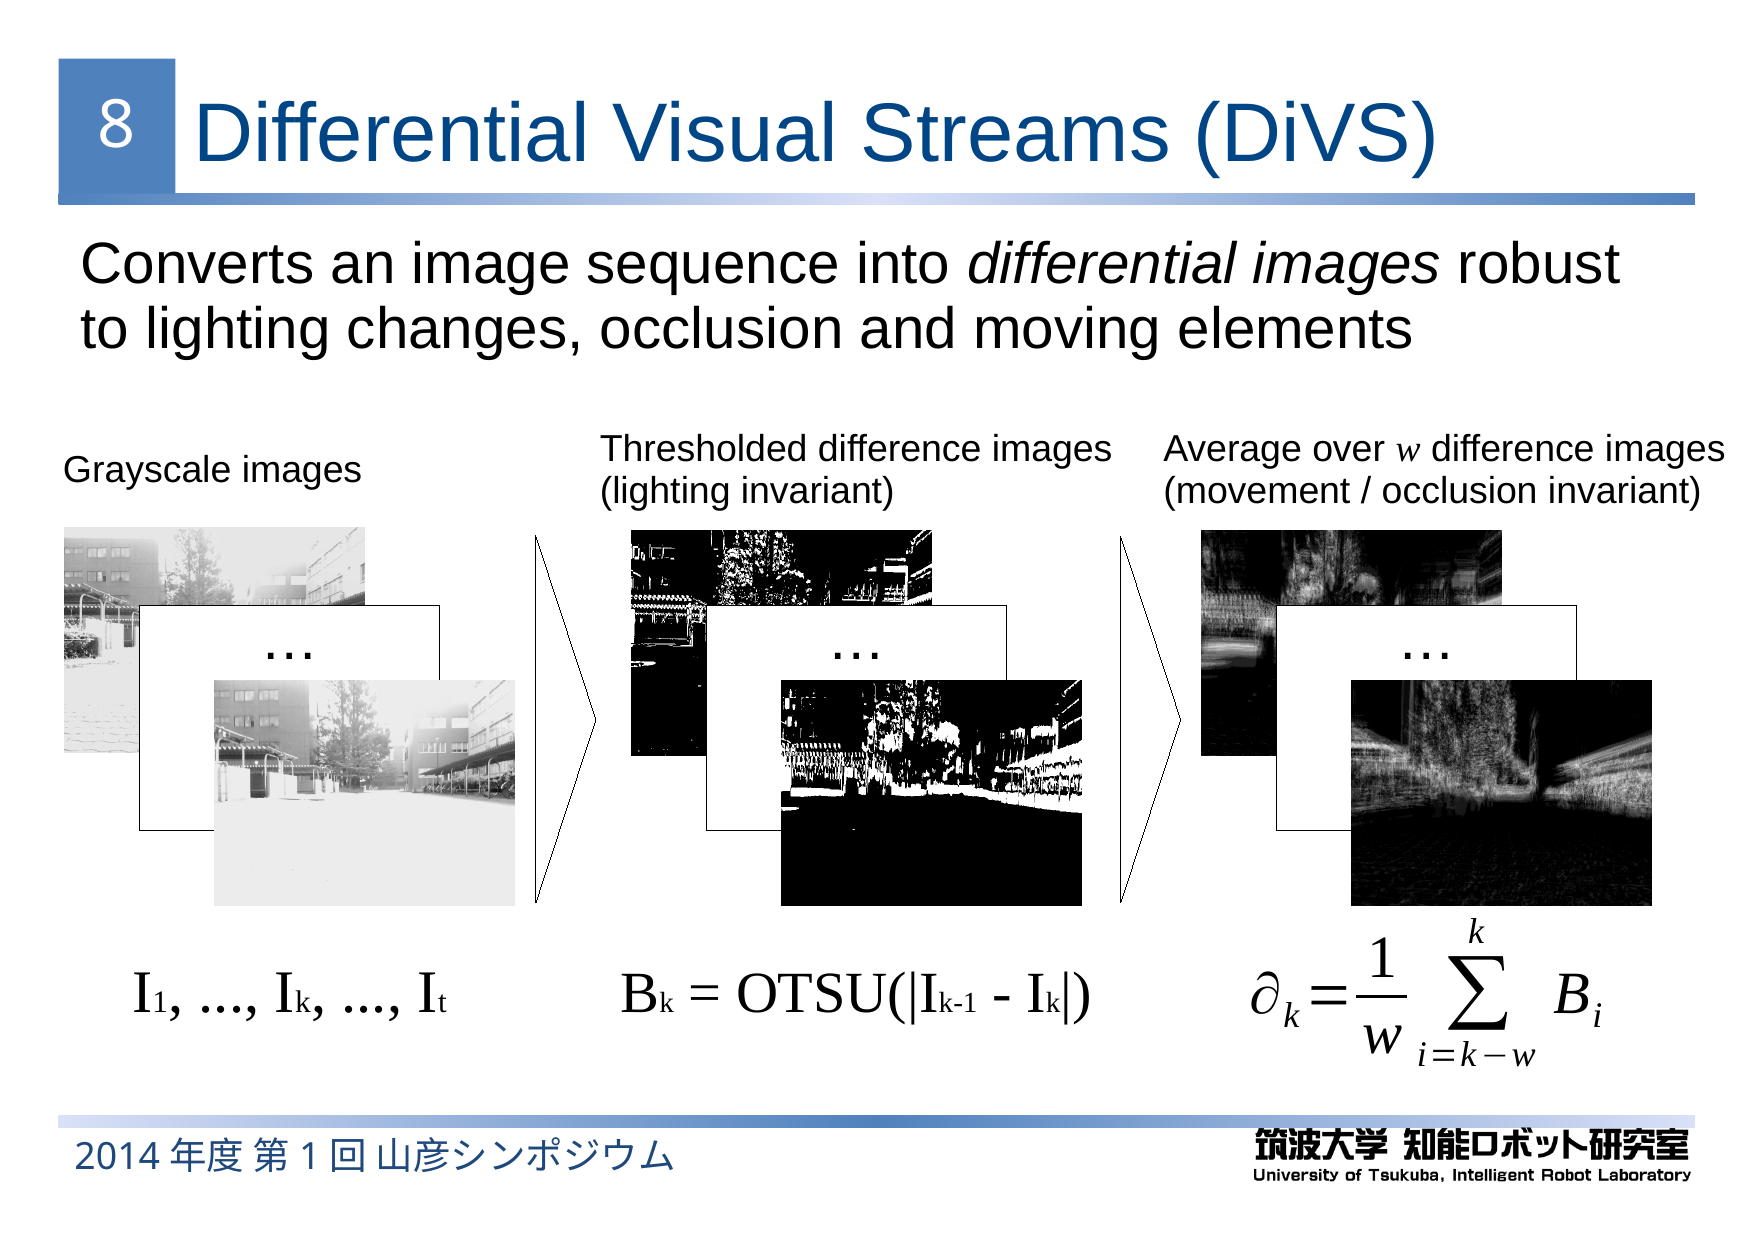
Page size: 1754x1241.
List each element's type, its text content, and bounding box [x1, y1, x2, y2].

picture [64, 527, 365, 753]
text_box Bk = OTSU(|Ik-1 - Ik|) [605, 952, 1107, 1033]
picture [631, 530, 932, 756]
chart [1242, 911, 1611, 1075]
text_box Average over w difference images (movement / occlusion invariant) [1148, 420, 1741, 520]
text_box I1, ..., Ik, ..., It [117, 951, 462, 1034]
picture [214, 680, 515, 906]
picture [1252, 1127, 1691, 1182]
text_box … [1276, 605, 1577, 831]
picture [781, 680, 1082, 906]
text_box Grayscale images [48, 440, 378, 498]
text_box Thresholded difference images (lighting invariant) [585, 420, 1128, 519]
picture [1201, 530, 1502, 757]
text_box … [706, 605, 1007, 831]
text_box … [139, 605, 440, 831]
picture [1351, 680, 1652, 907]
title Differential Visual Streams (DiVS) [193, 61, 1651, 205]
text_box Converts an image sequence into differential images robust to lighting changes, occlusion and moving elements [66, 223, 1696, 369]
